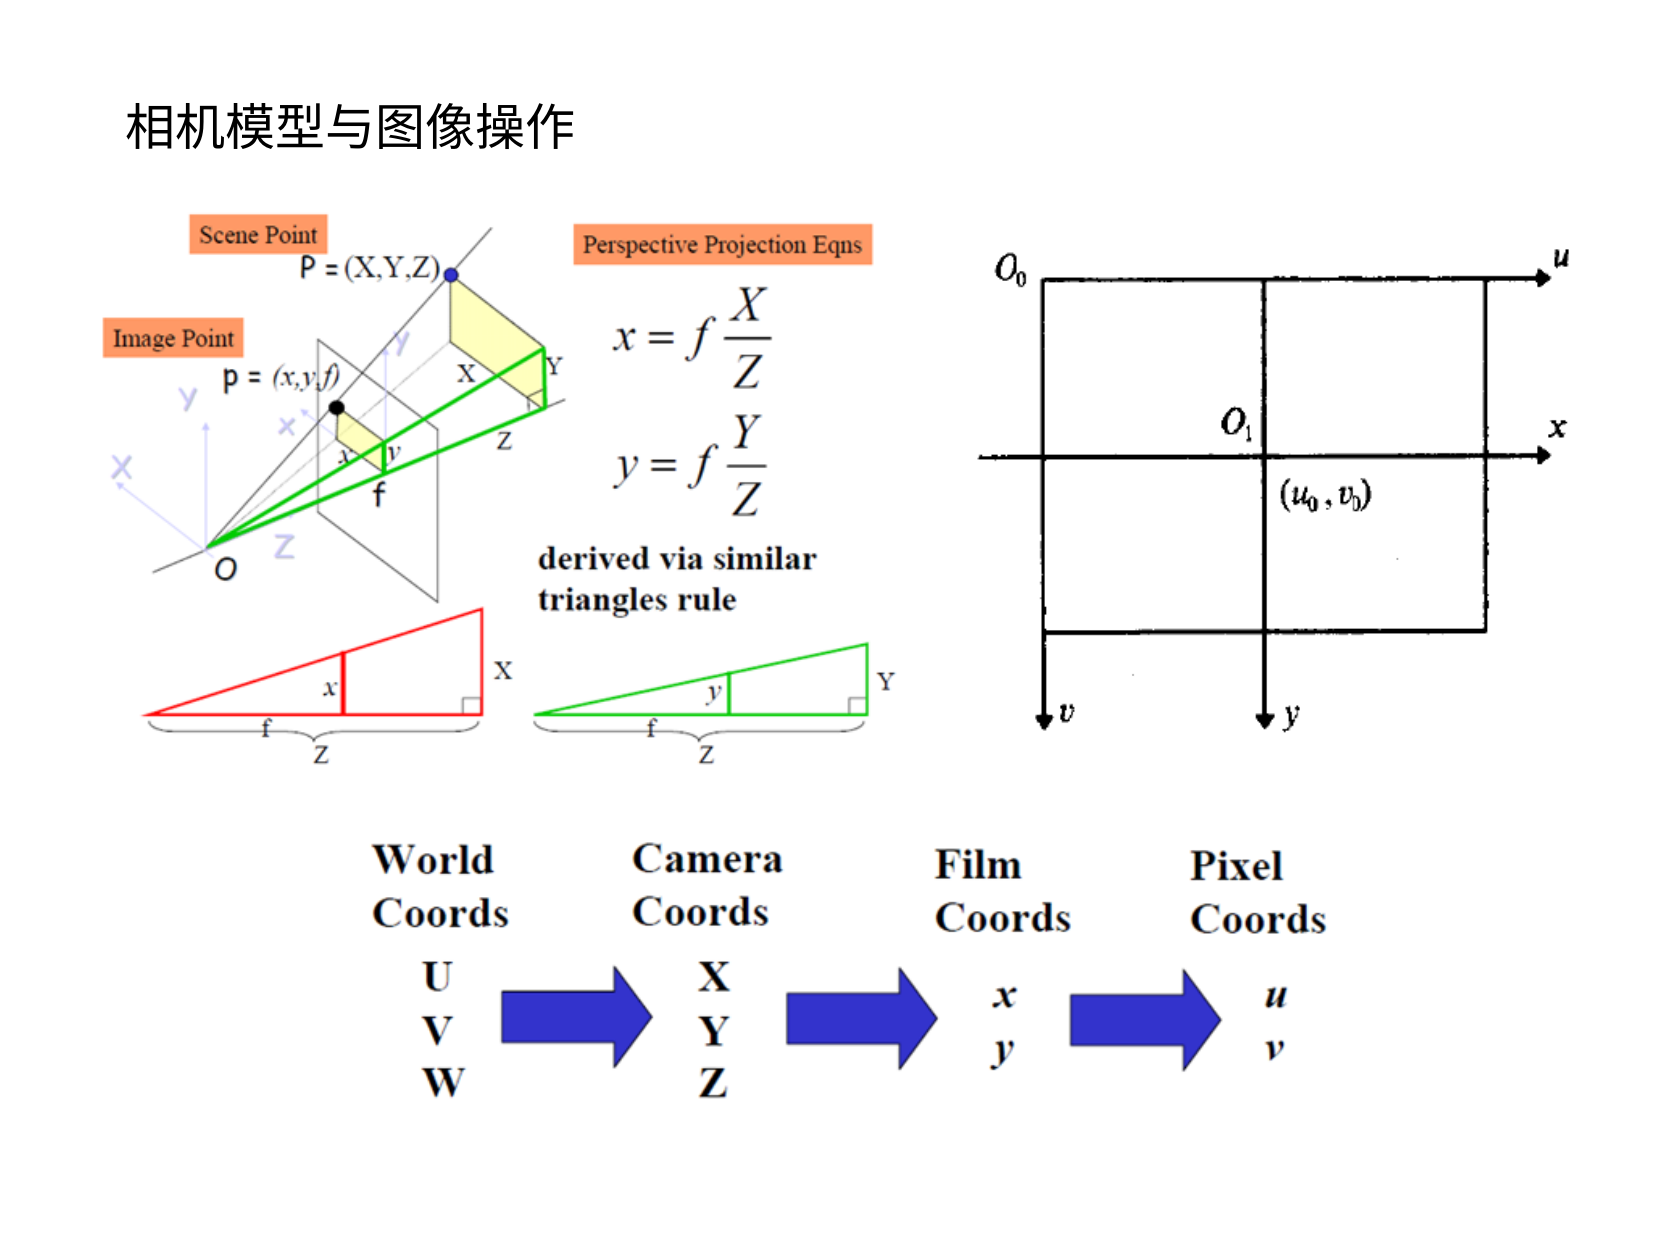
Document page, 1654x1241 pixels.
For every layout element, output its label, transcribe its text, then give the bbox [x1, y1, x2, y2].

text_box 相机模型与图像操作 [110, 80, 591, 154]
picture [973, 223, 1583, 745]
picture [95, 205, 898, 773]
picture [342, 827, 1343, 1111]
